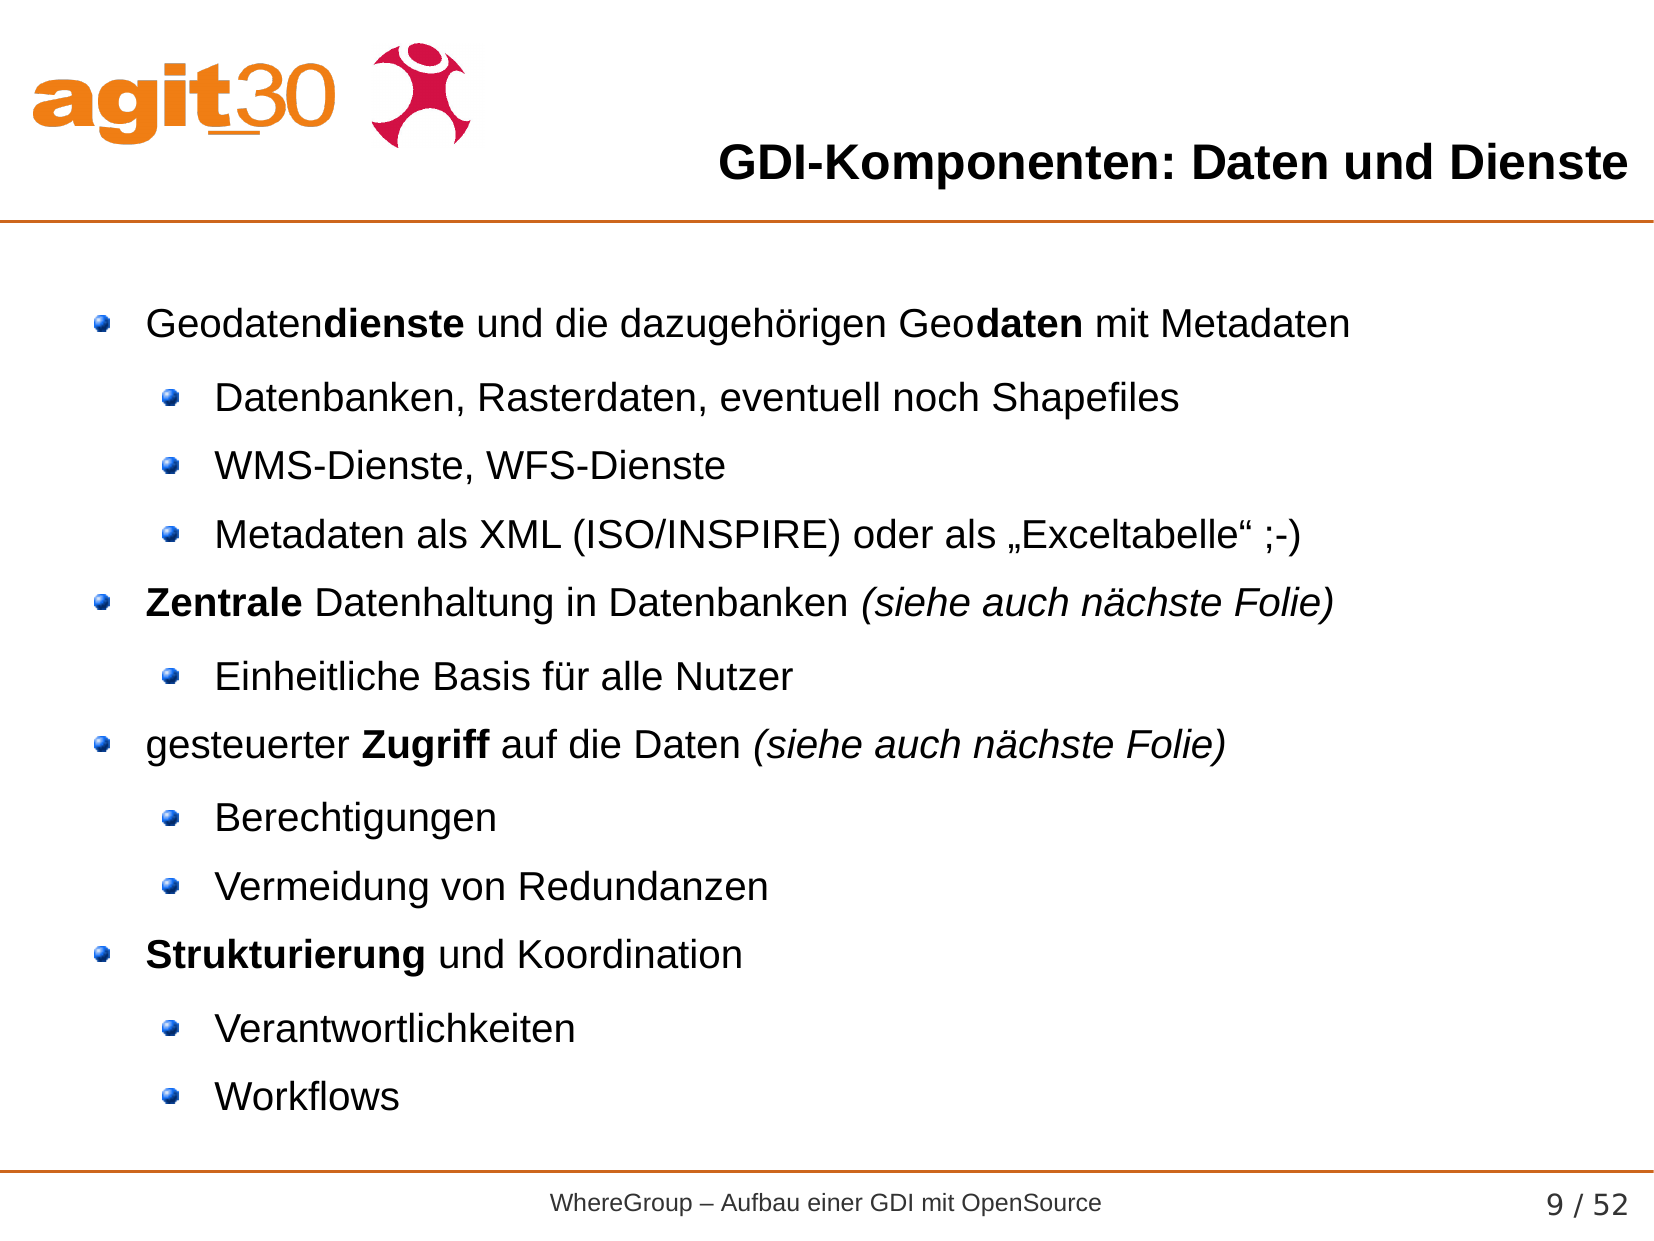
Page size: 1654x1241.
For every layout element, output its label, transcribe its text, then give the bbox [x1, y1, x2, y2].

title GDI-Komponenten: Daten und Dienste [242, 118, 1630, 207]
list Geodatendienste und die dazugehörigen Geodaten mit Metadaten Datenbanken, Rasterdaten, eventuell noch Shapefiles WMS-Dienste, WFS-Dienste Metadaten als XML (ISO/INSPIRE) oder als „Exceltabelle“ ;-) Zentrale Datenhaltung in Datenbanken (siehe auch nächste Folie) Einheitliche Basis für alle Nutzer gesteuerter Zugriff auf die Daten (siehe auch nächste Folie) Berechtigungen Vermeidung von Redundanzen Strukturierung und Koordination Verantwortlichkeiten Workflows [76, 301, 1565, 1120]
picture [29, 58, 340, 148]
